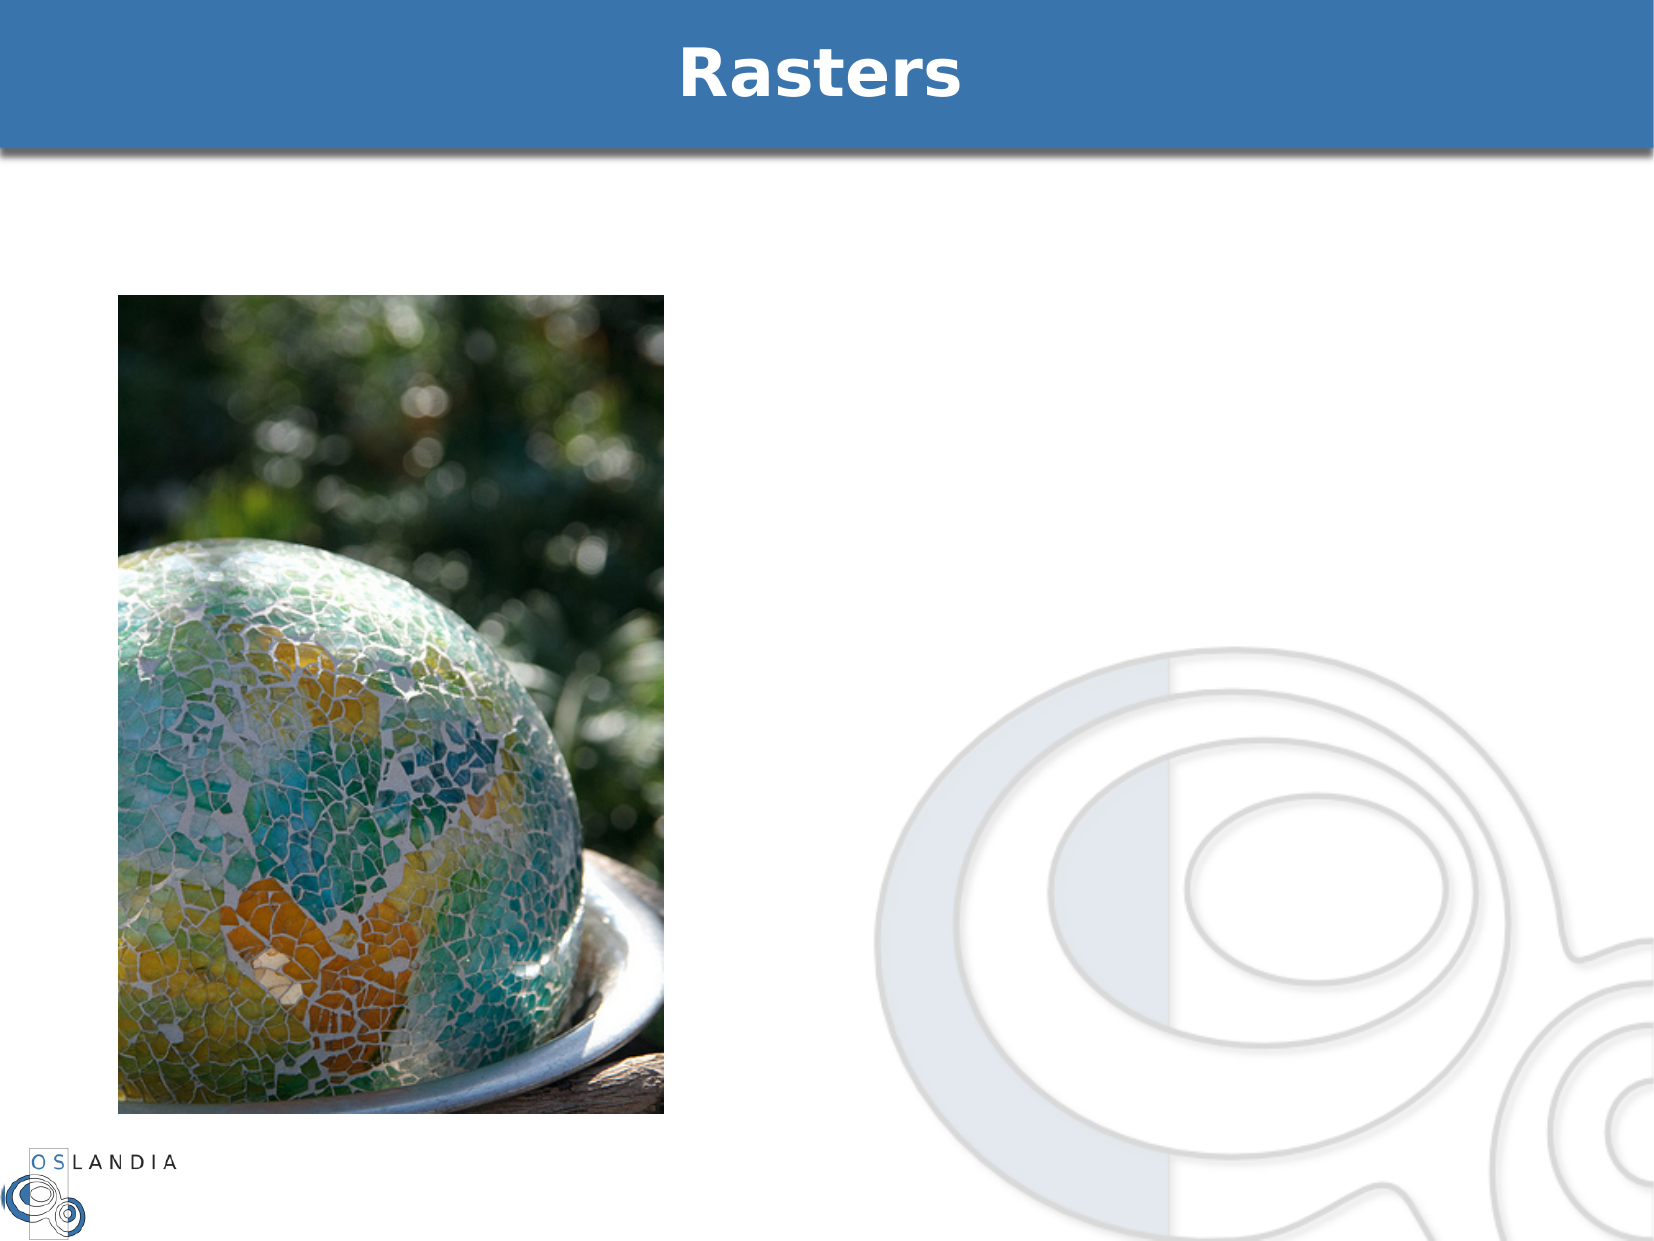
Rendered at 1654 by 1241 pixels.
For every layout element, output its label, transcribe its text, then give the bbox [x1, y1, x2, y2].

title Rasters [76, 0, 1565, 148]
picture [0, 0, 1654, 1241]
